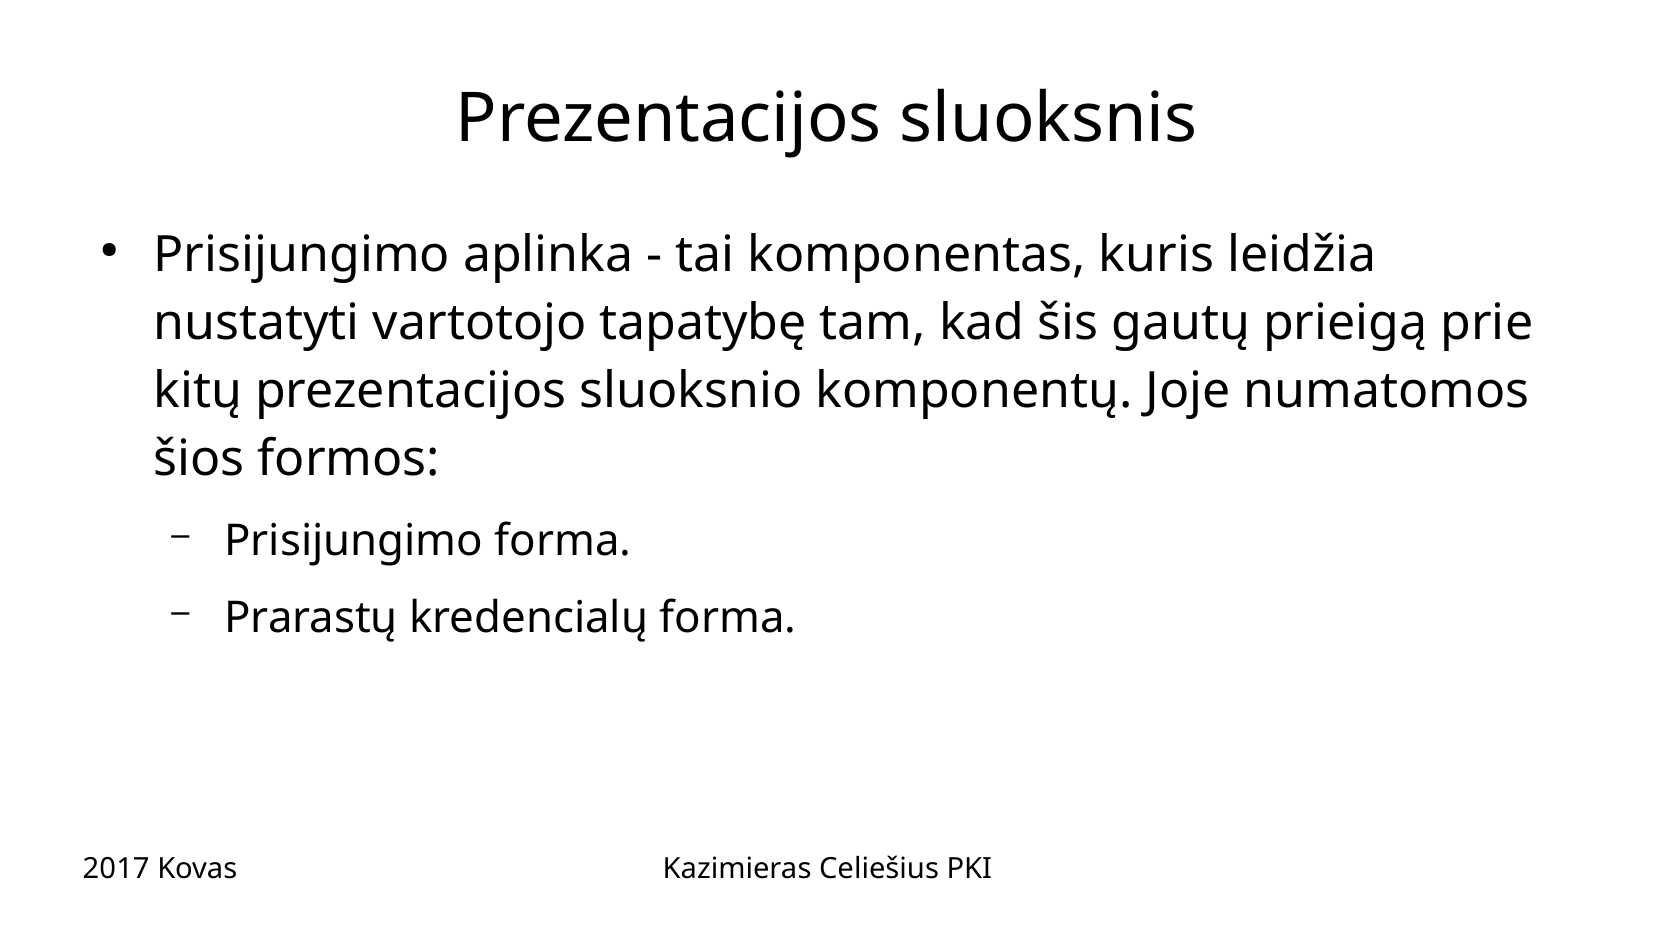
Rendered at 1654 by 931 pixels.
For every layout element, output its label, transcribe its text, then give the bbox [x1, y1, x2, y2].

title Prezentacijos sluoksnis [82, 37, 1571, 193]
list Prisijungimo aplinka - tai komponentas, kuris leidžia nustatyti vartotojo tapatybę tam, kad šis gautų prieigą prie kitų prezentacijos sluoksnio komponentų. Joje numatomos šios formos: Prisijungimo forma. Prarastų kredencialų forma. [82, 217, 1571, 757]
